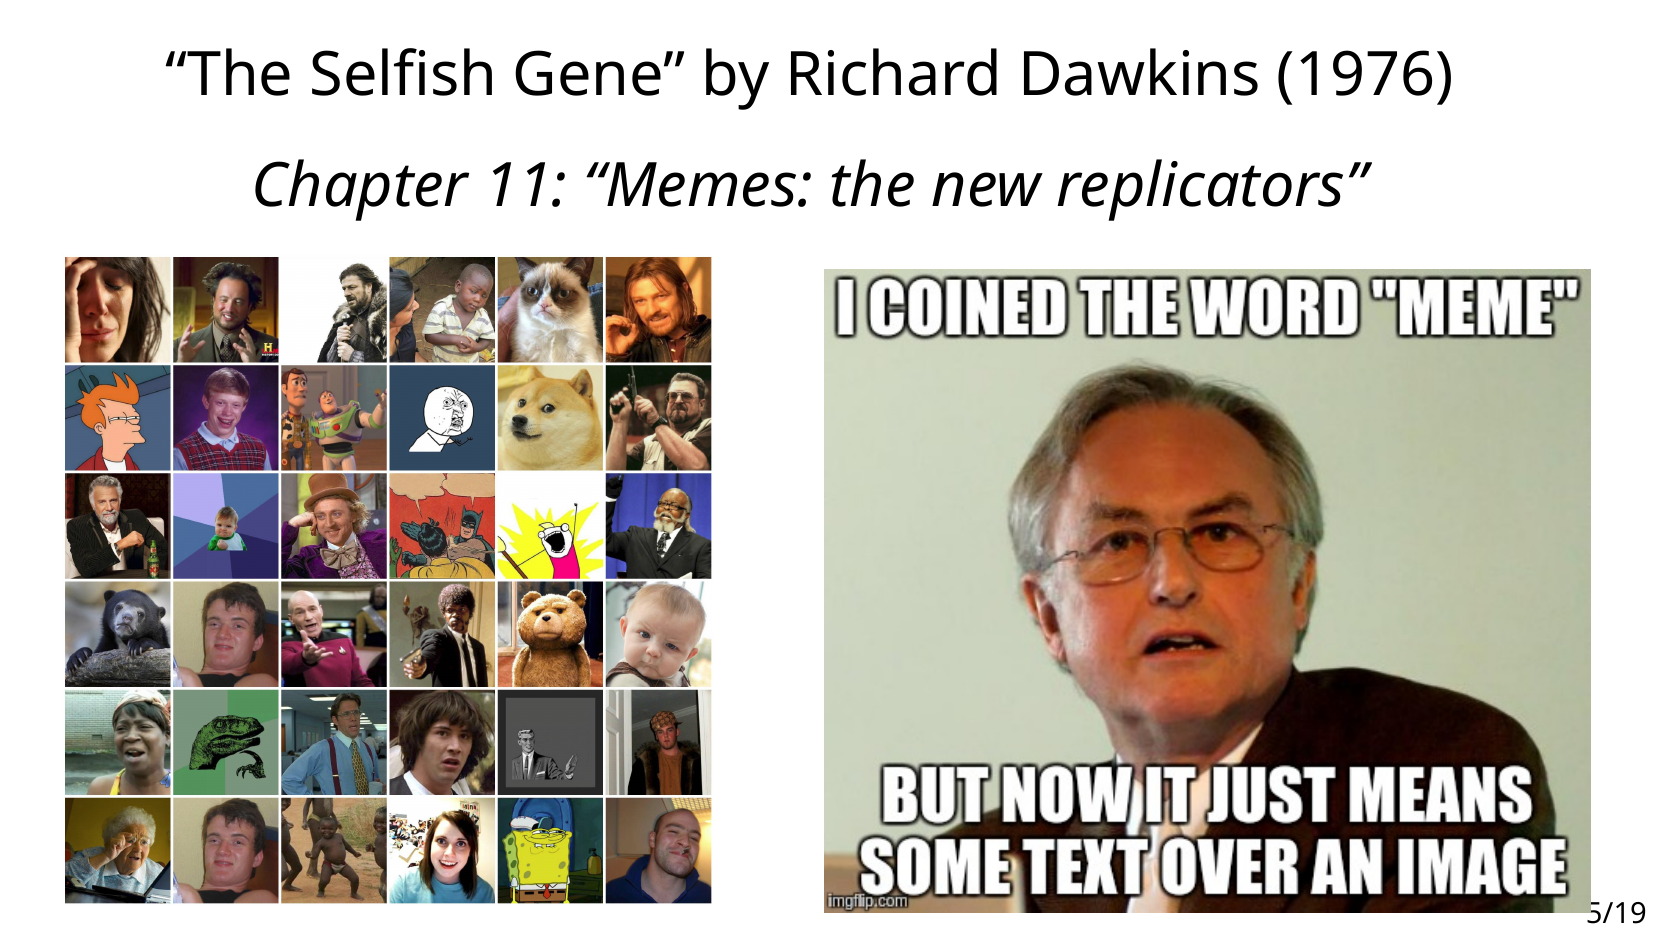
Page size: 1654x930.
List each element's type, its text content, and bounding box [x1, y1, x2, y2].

picture [824, 269, 1591, 913]
picture [62, 254, 714, 907]
list “The Selfish Gene” by Richard Dawkins (1976) Chapter 11: “Memes: the new replicators” [45, 29, 1576, 226]
